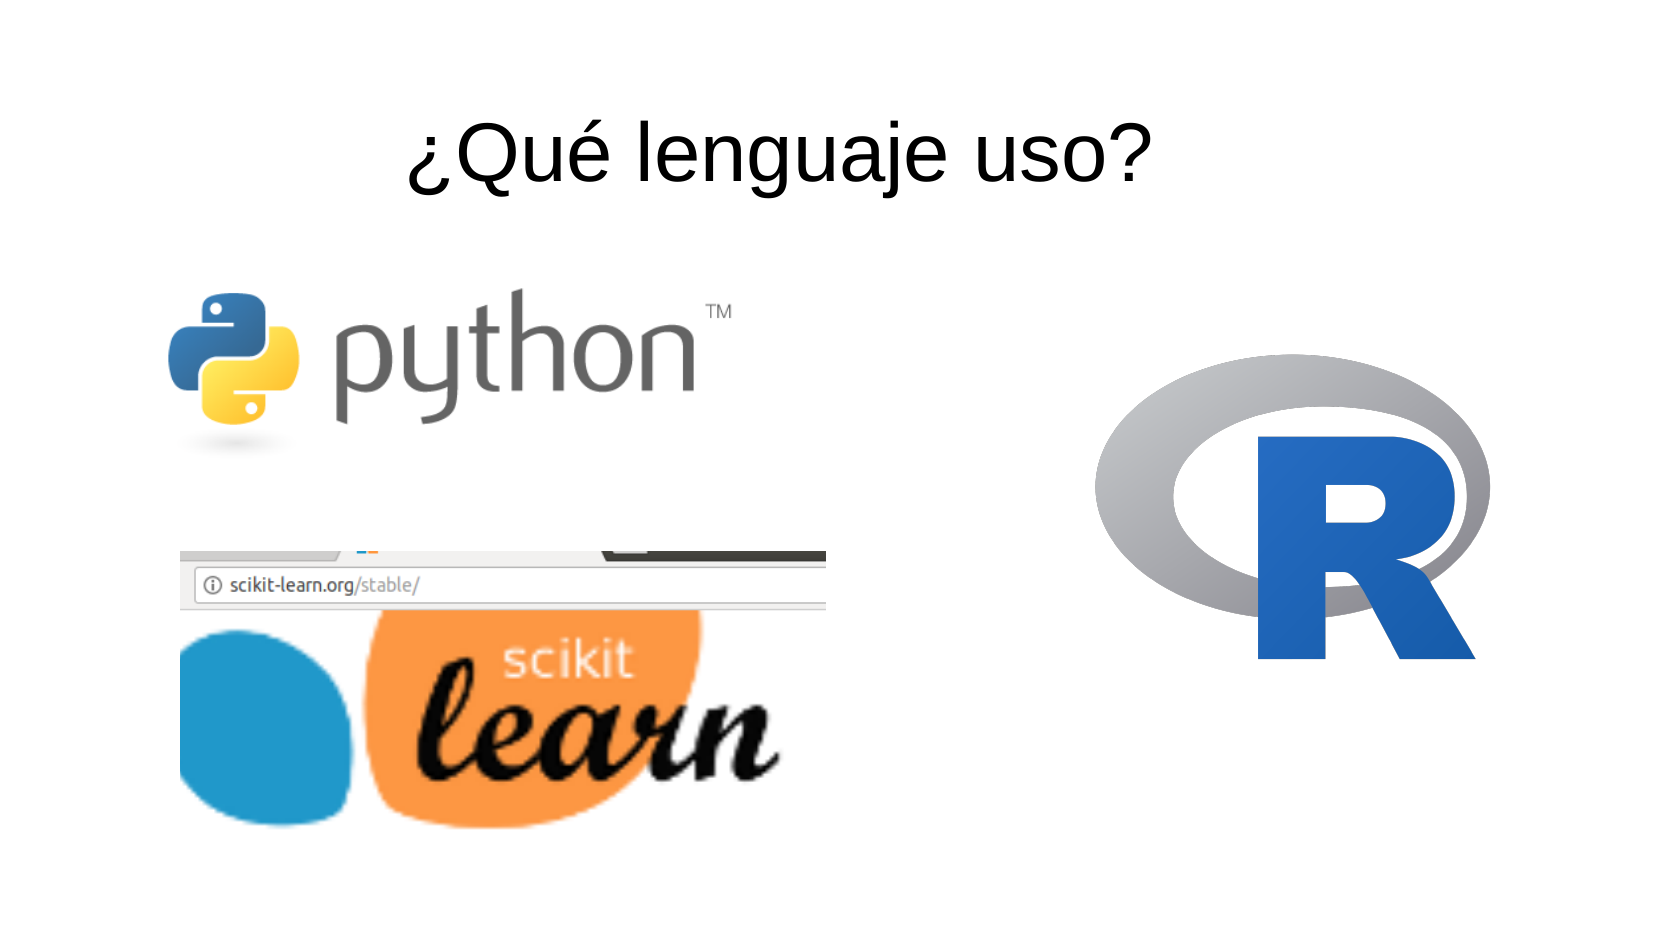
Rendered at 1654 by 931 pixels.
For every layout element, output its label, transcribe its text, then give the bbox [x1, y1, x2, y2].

picture [75, 254, 786, 496]
picture [1095, 353, 1491, 661]
text_box ¿Qué lenguaje uso? [390, 99, 1441, 271]
picture [180, 551, 826, 841]
